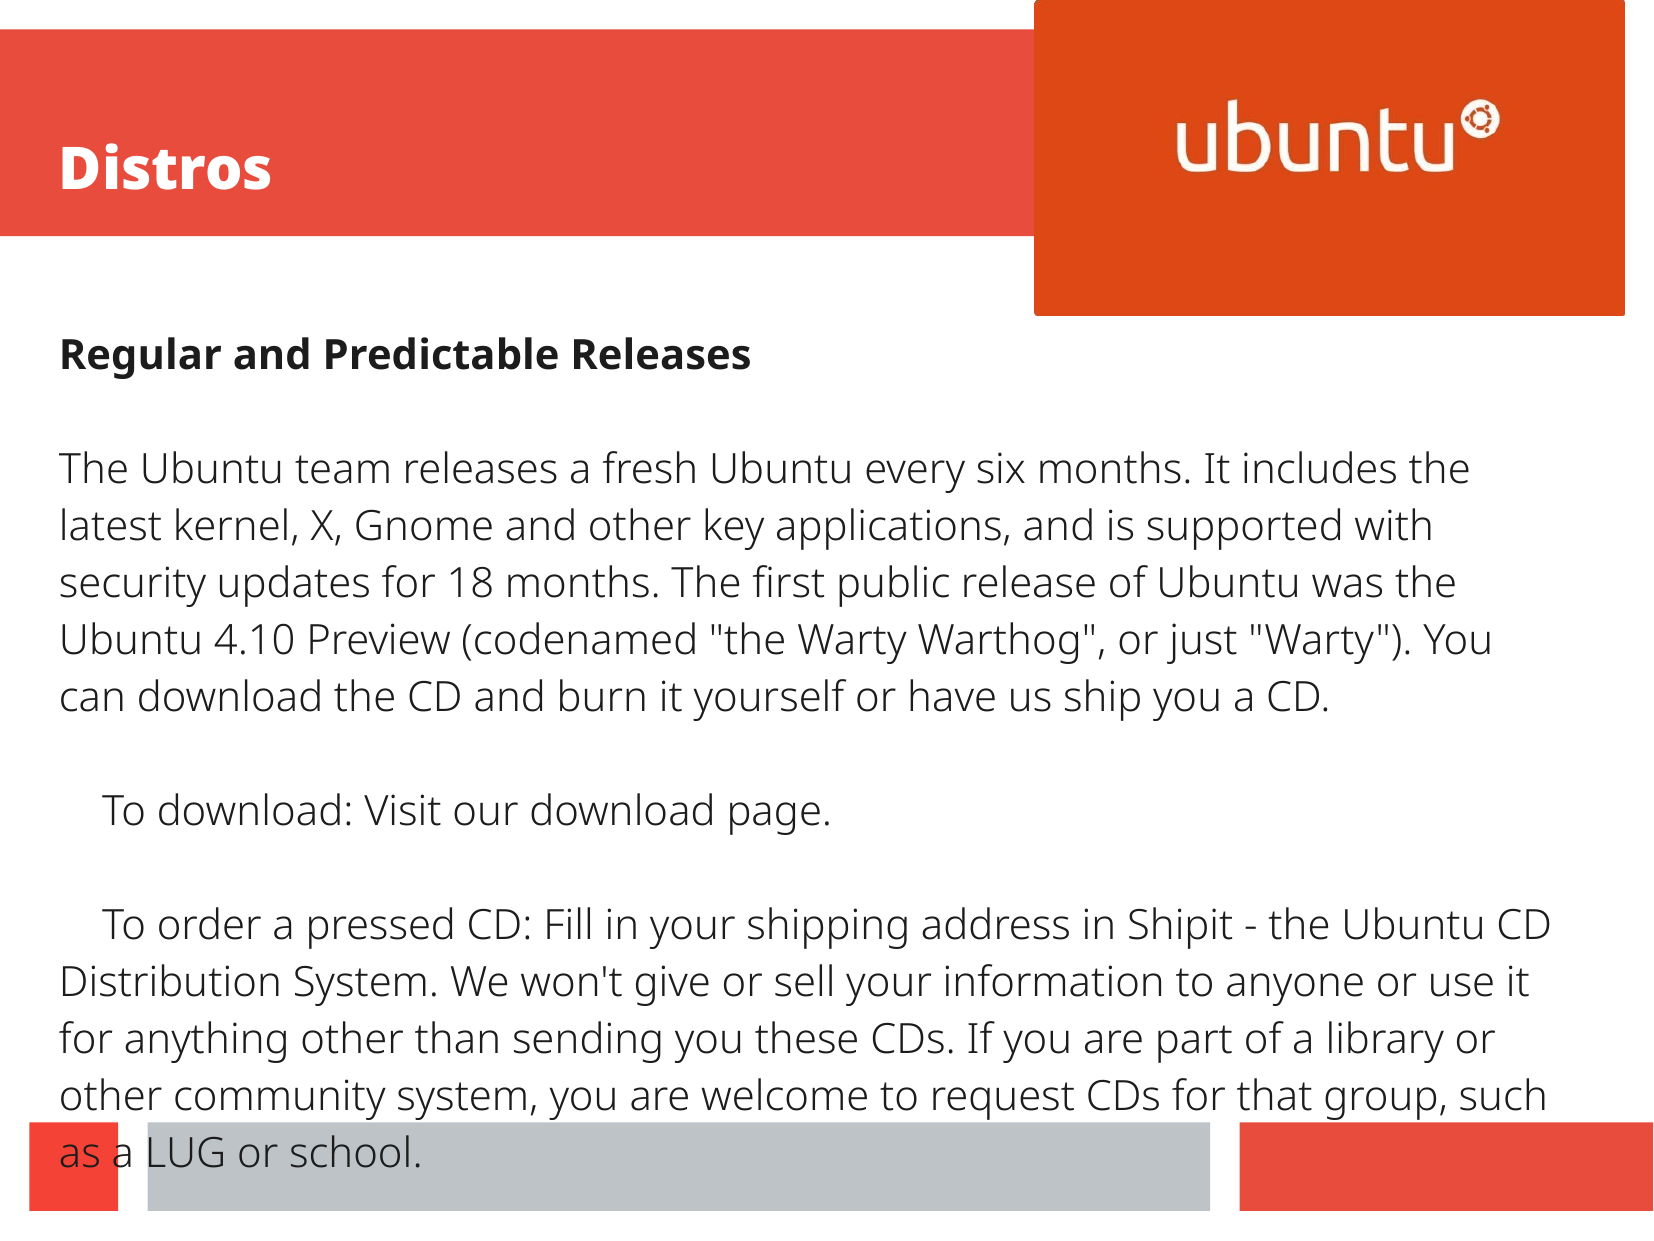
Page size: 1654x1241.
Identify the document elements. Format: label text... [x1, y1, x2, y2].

title Distros [58, 59, 1034, 207]
subtitle Regular and Predictable Releases The Ubuntu team releases a fresh Ubuntu every six months. It includes the latest kernel, X, Gnome and other key applications, and is supported with security updates for 18 months. The first public release of Ubuntu was the Ubuntu 4.10 Preview (codenamed "the Warty Warthog", or just "Warty"). You can download the CD and burn it yourself or have us ship you a CD. To download: Visit our download page. To order a pressed CD: Fill in your shipping address in Shipit - the Ubuntu CD Distribution System. We won't give or sell your information to anyone or use it for anything other than sending you these CDs. If you are part of a library or other community system, you are welcome to request CDs for that group, such as a LUG or school. [58, 324, 1565, 1093]
picture [1034, 0, 1625, 316]
